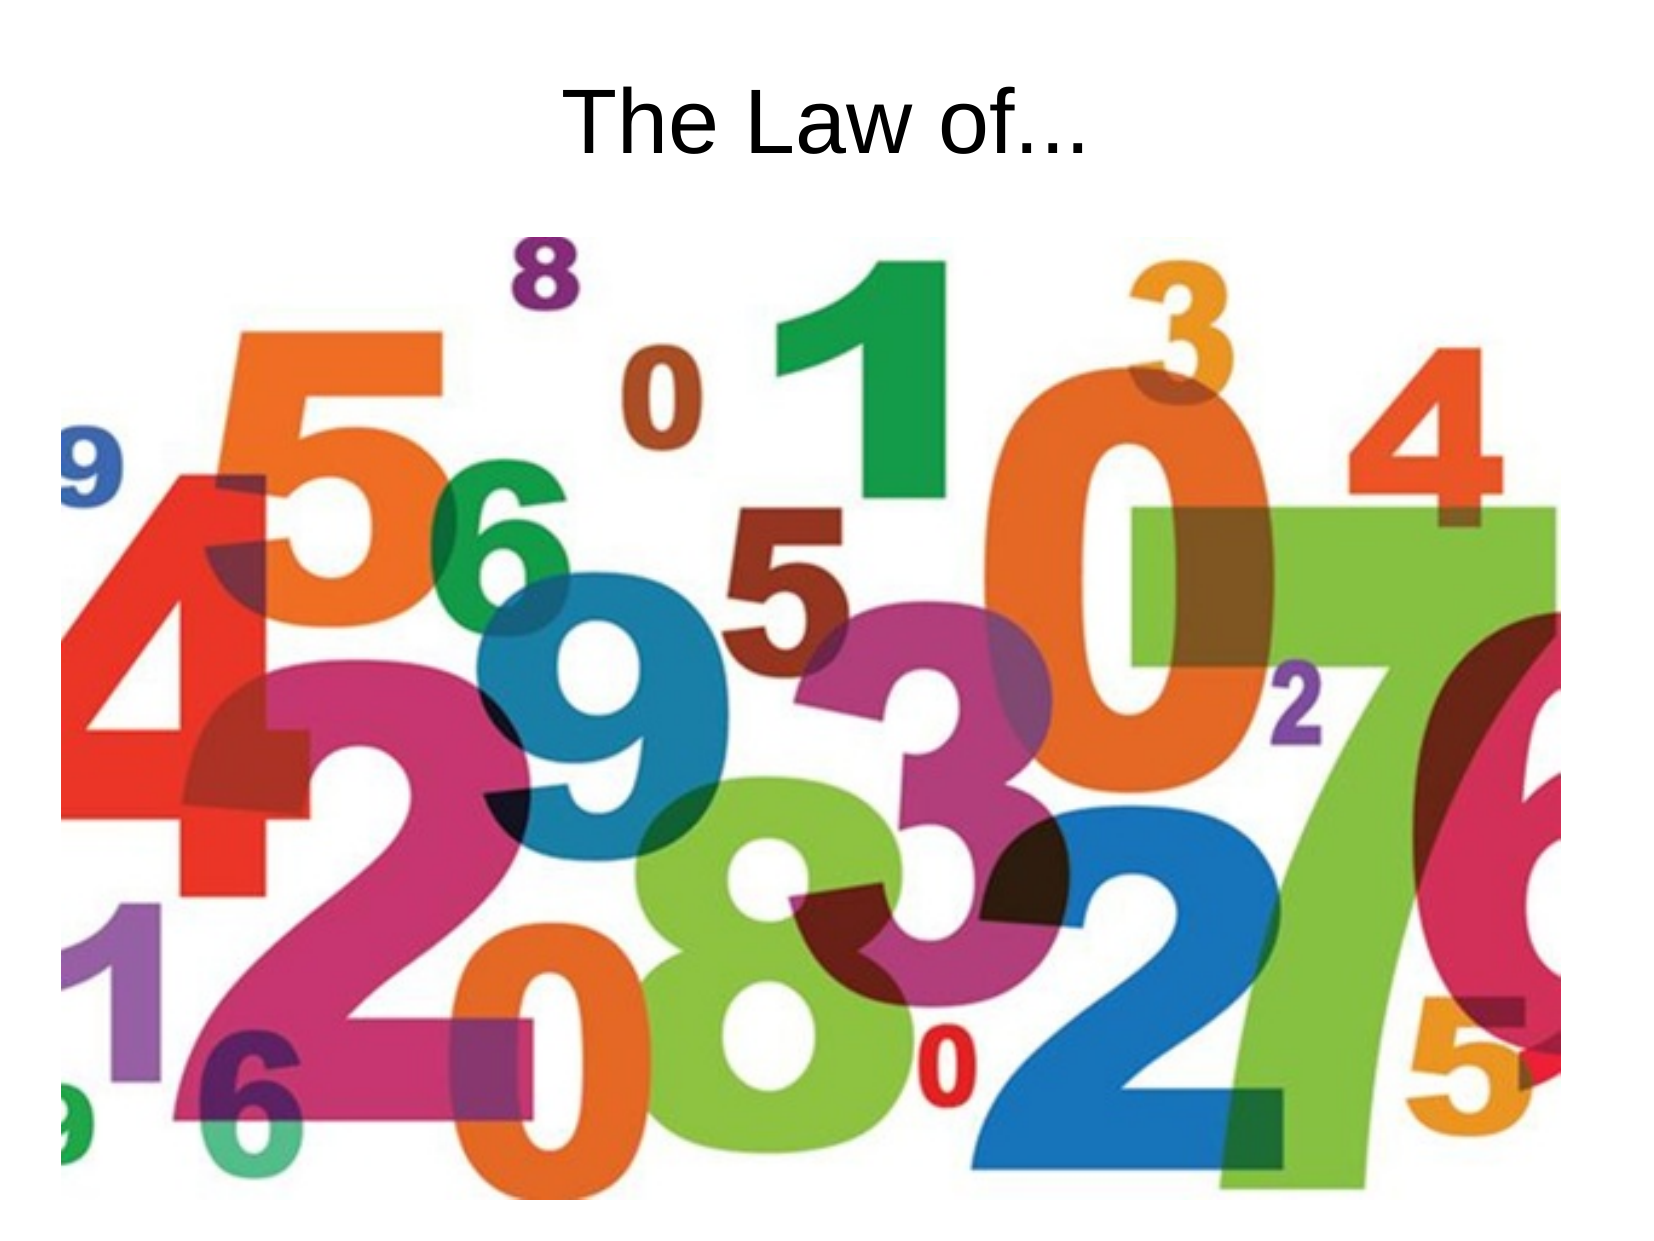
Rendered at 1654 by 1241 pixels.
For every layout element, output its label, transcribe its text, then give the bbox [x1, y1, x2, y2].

title The Law of... [82, 17, 1571, 226]
picture [61, 237, 1561, 1201]
